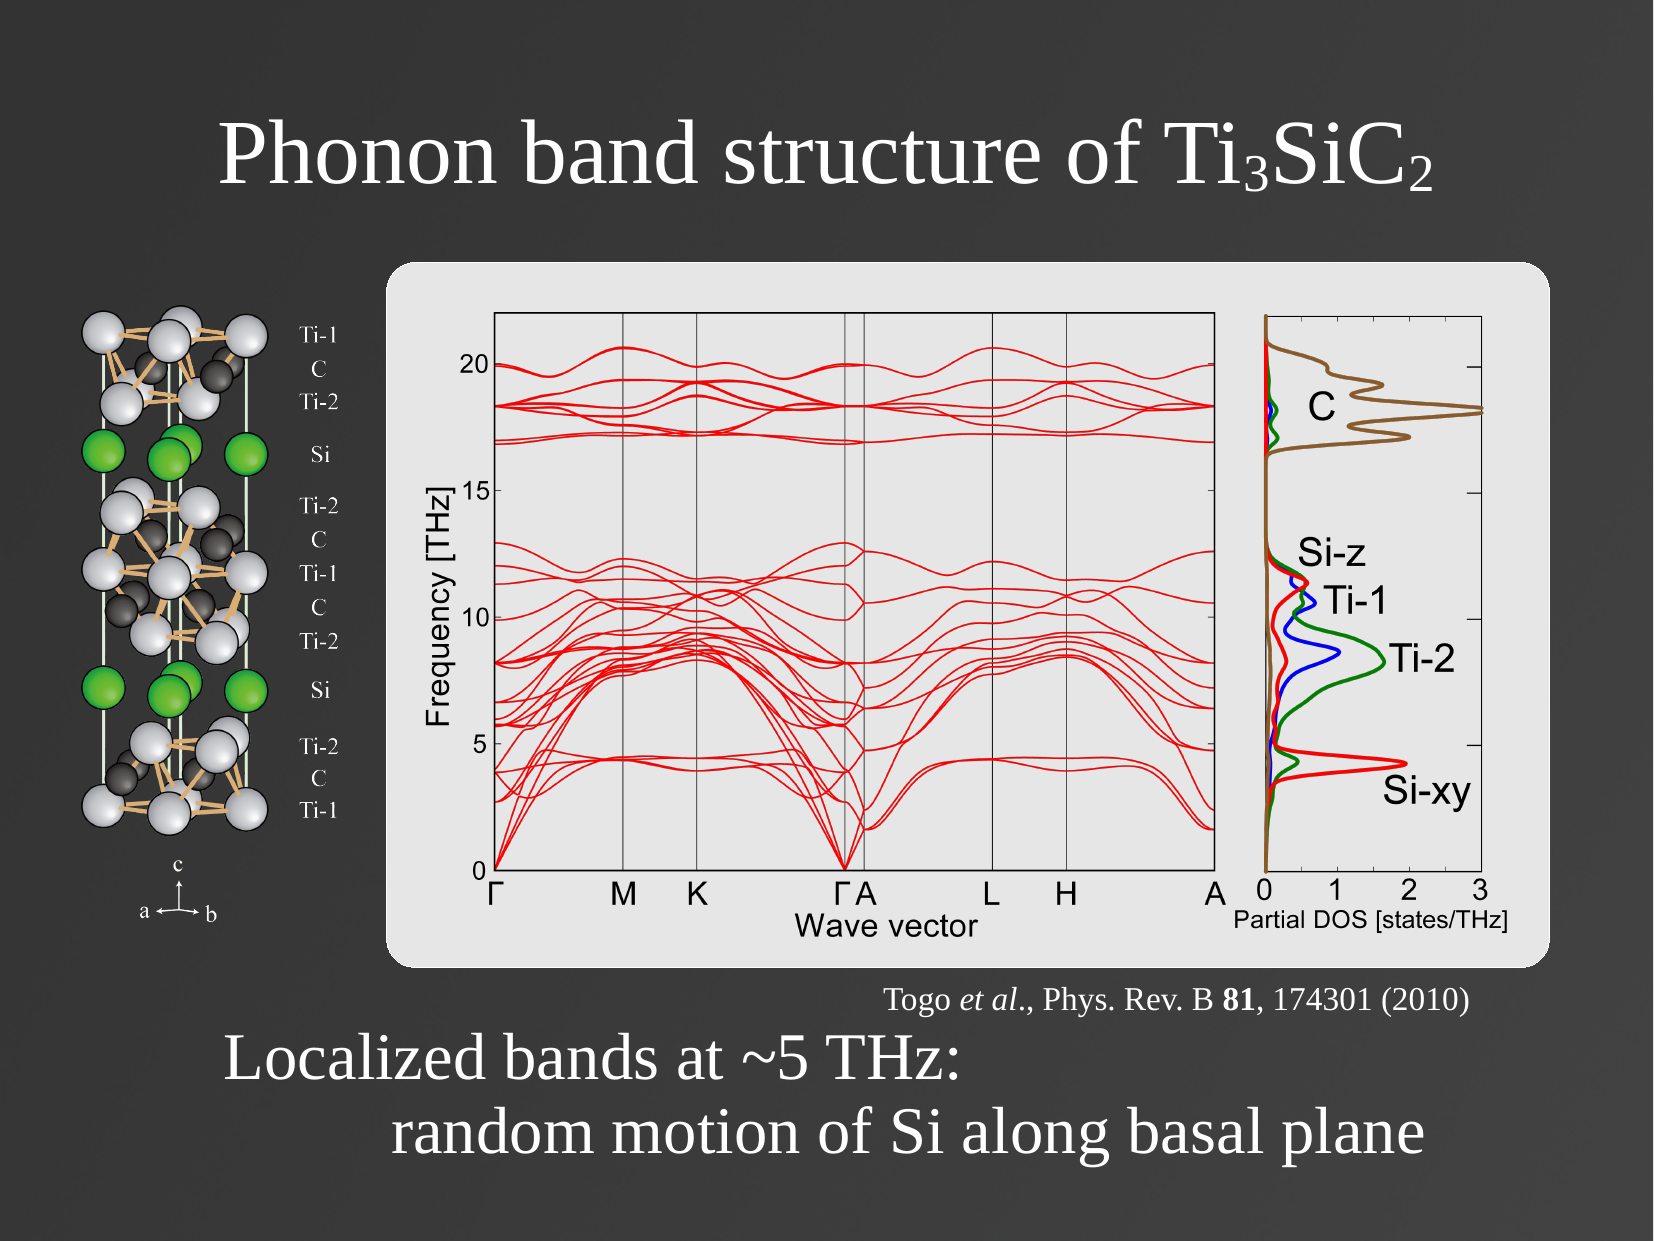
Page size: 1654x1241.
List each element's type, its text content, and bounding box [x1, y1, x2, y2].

text_box Togo et al., Phys. Rev. B 81, 174301 (2010) [868, 973, 1493, 1012]
text_box Localized bands at ~5 THz: random motion of Si along basal plane [208, 1012, 1590, 1176]
picture [0, 0, 1654, 1241]
text_box [386, 262, 1550, 968]
title Phonon band structure of Ti3SiC2 [82, 49, 1571, 257]
